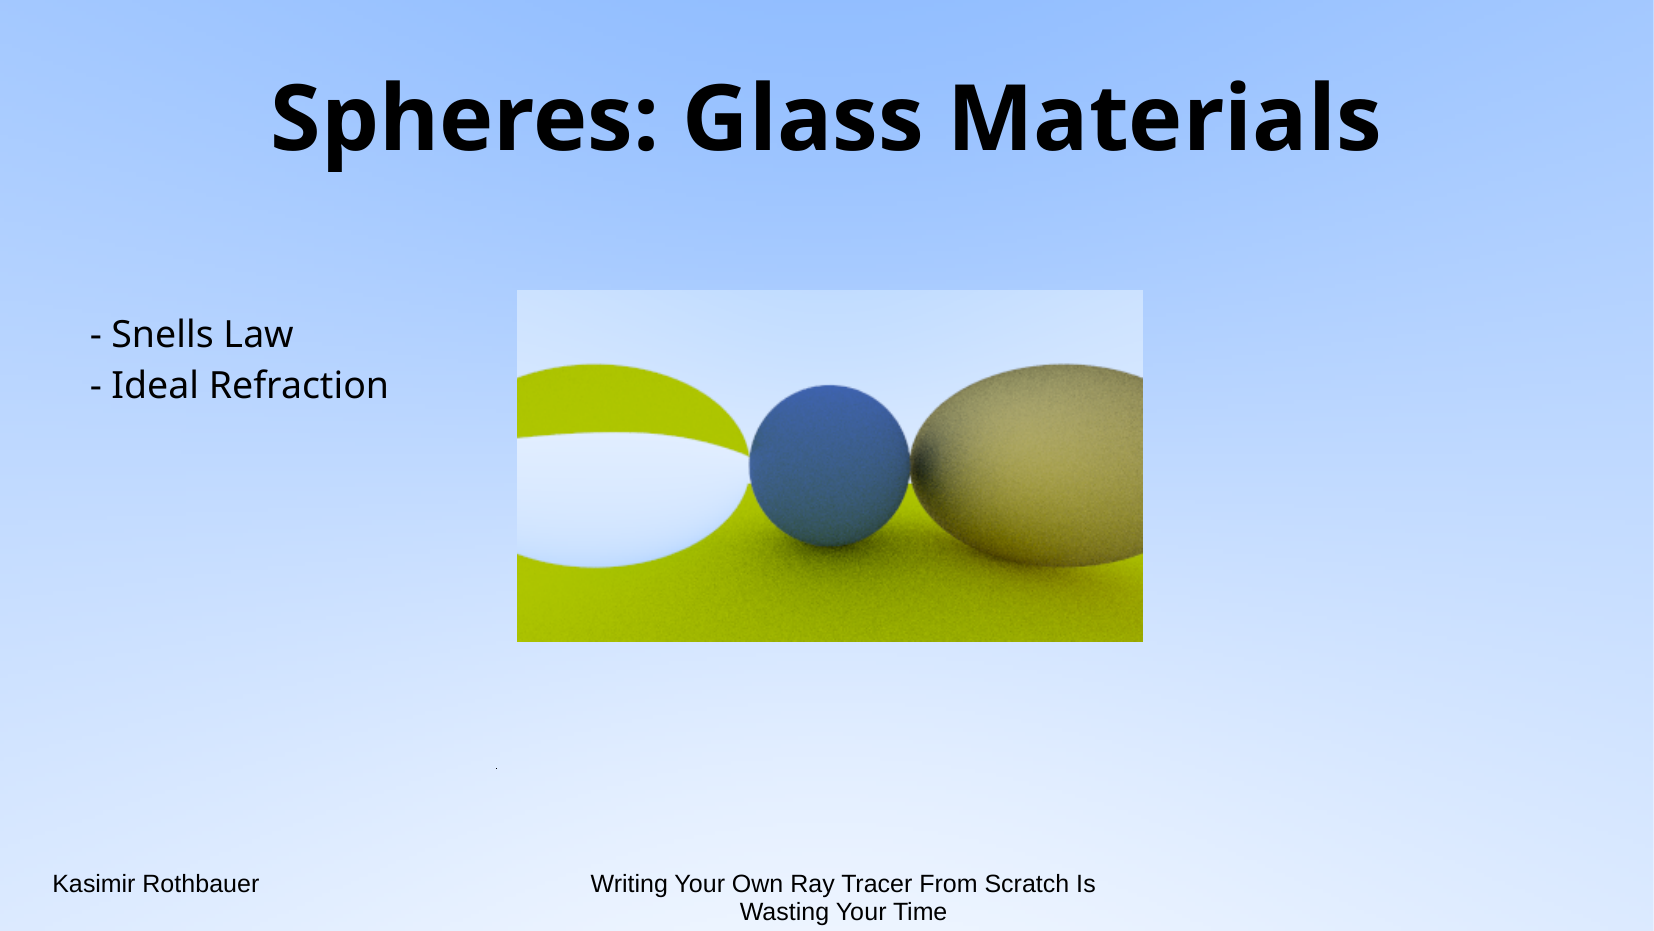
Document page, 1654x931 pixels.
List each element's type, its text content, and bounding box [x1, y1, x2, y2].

picture [0, 0, 1654, 931]
text_box Writing Your Own Ray Tracer From Scratch Is Wasting Your Time [562, 862, 1126, 931]
text_box Kasimir Rothbauer [37, 862, 413, 906]
title Spheres: Glass Materials [82, 37, 1571, 193]
text_box - Snells Law - Ideal Refraction [75, 300, 405, 417]
